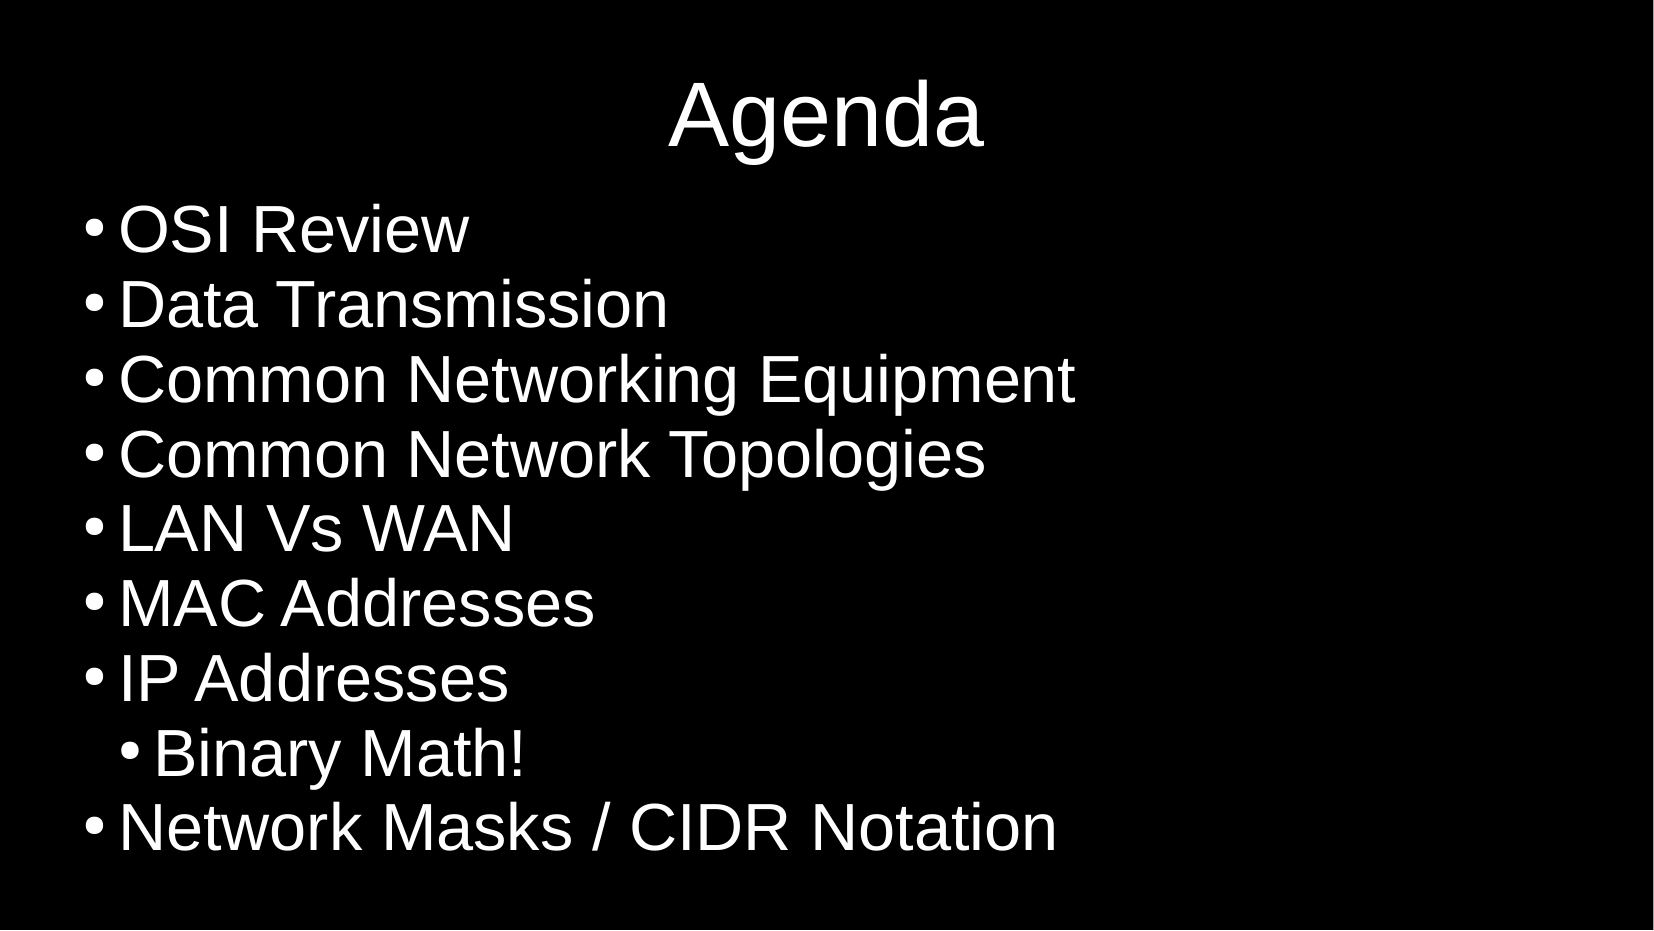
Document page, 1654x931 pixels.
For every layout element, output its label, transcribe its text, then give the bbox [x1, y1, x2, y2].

title Agenda [82, 37, 1571, 192]
subtitle OSI Review Data Transmission Common Networking Equipment Common Network Topologies LAN Vs WAN MAC Addresses IP Addresses Binary Math! Network Masks / CIDR Notation [82, 192, 1571, 866]
